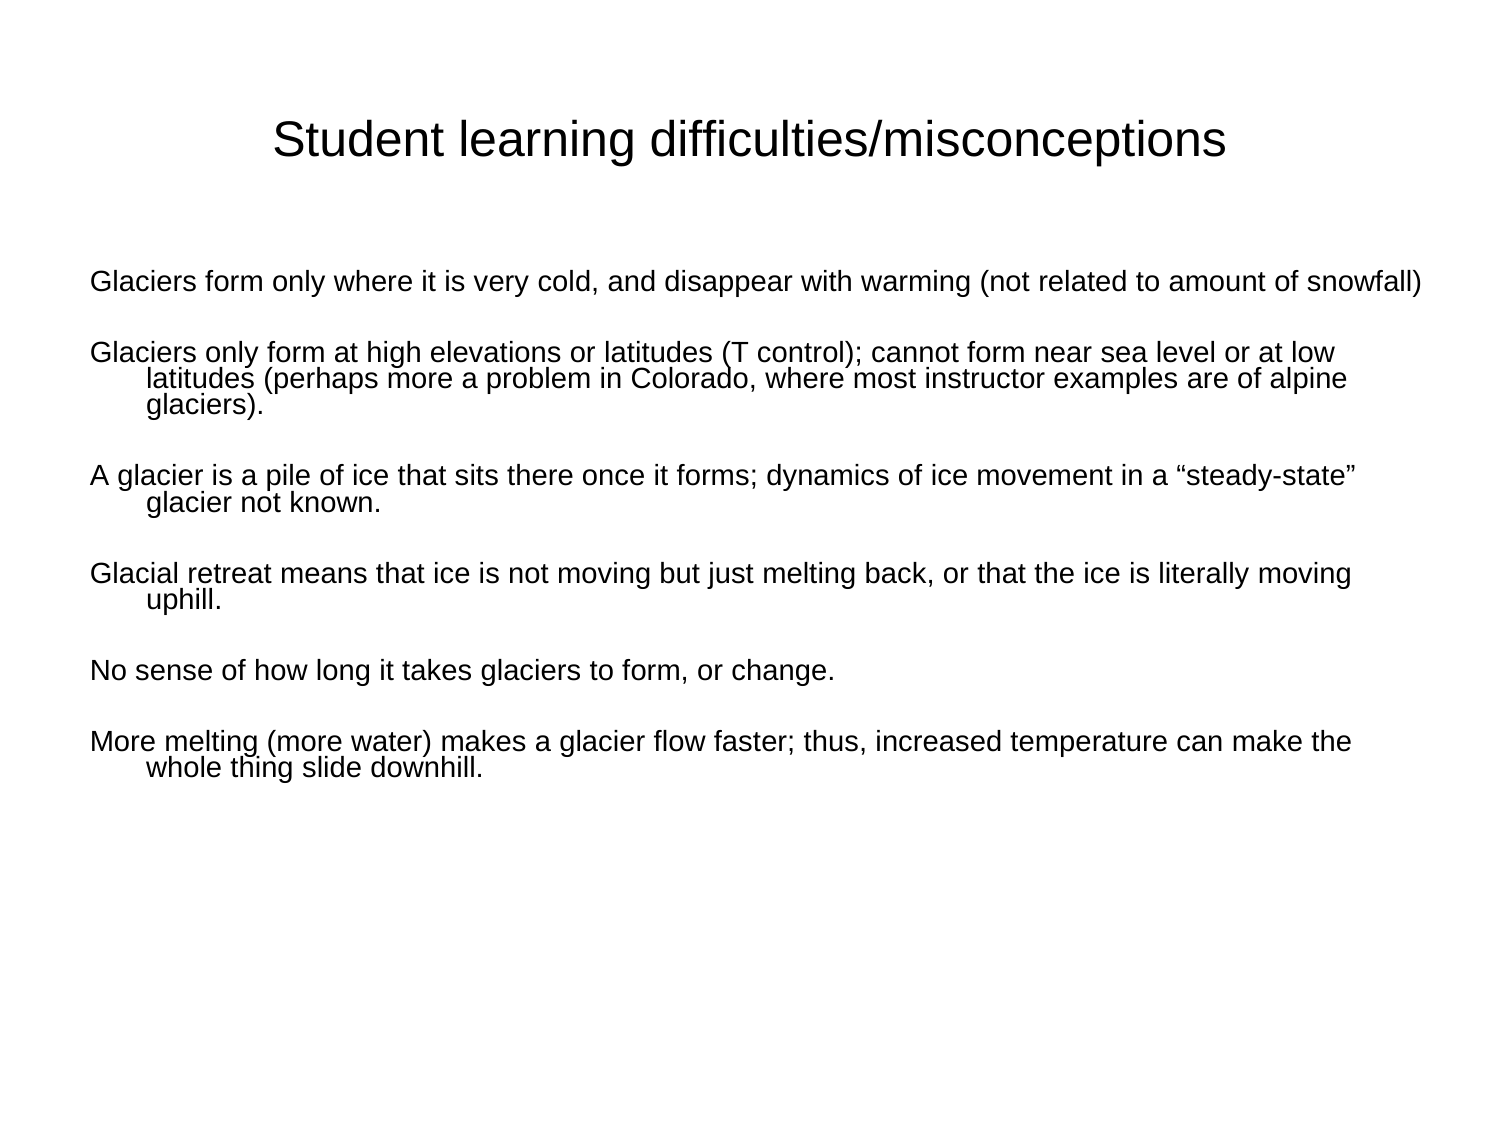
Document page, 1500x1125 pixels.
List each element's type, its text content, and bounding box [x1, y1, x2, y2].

title Student learning difficulties/misconceptions [75, 45, 1426, 233]
list Glaciers form only where it is very cold, and disappear with warming (not related to amount of snowfall) Glaciers only form at high elevations or latitudes (T control); cannot form near sea level or at low latitudes (perhaps more a problem in Colorado, where most instructor examples are of alpine glaciers). A glacier is a pile of ice that sits there once it forms; dynamics of ice movement in a “steady-state” glacier not known. Glacial retreat means that ice is not moving but just melting back, or that the ice is literally moving uphill. No sense of how long it takes glaciers to form, or change. More melting (more water) makes a glacier flow faster; thus, increased temperature can make the whole thing slide downhill. [75, 262, 1454, 1006]
